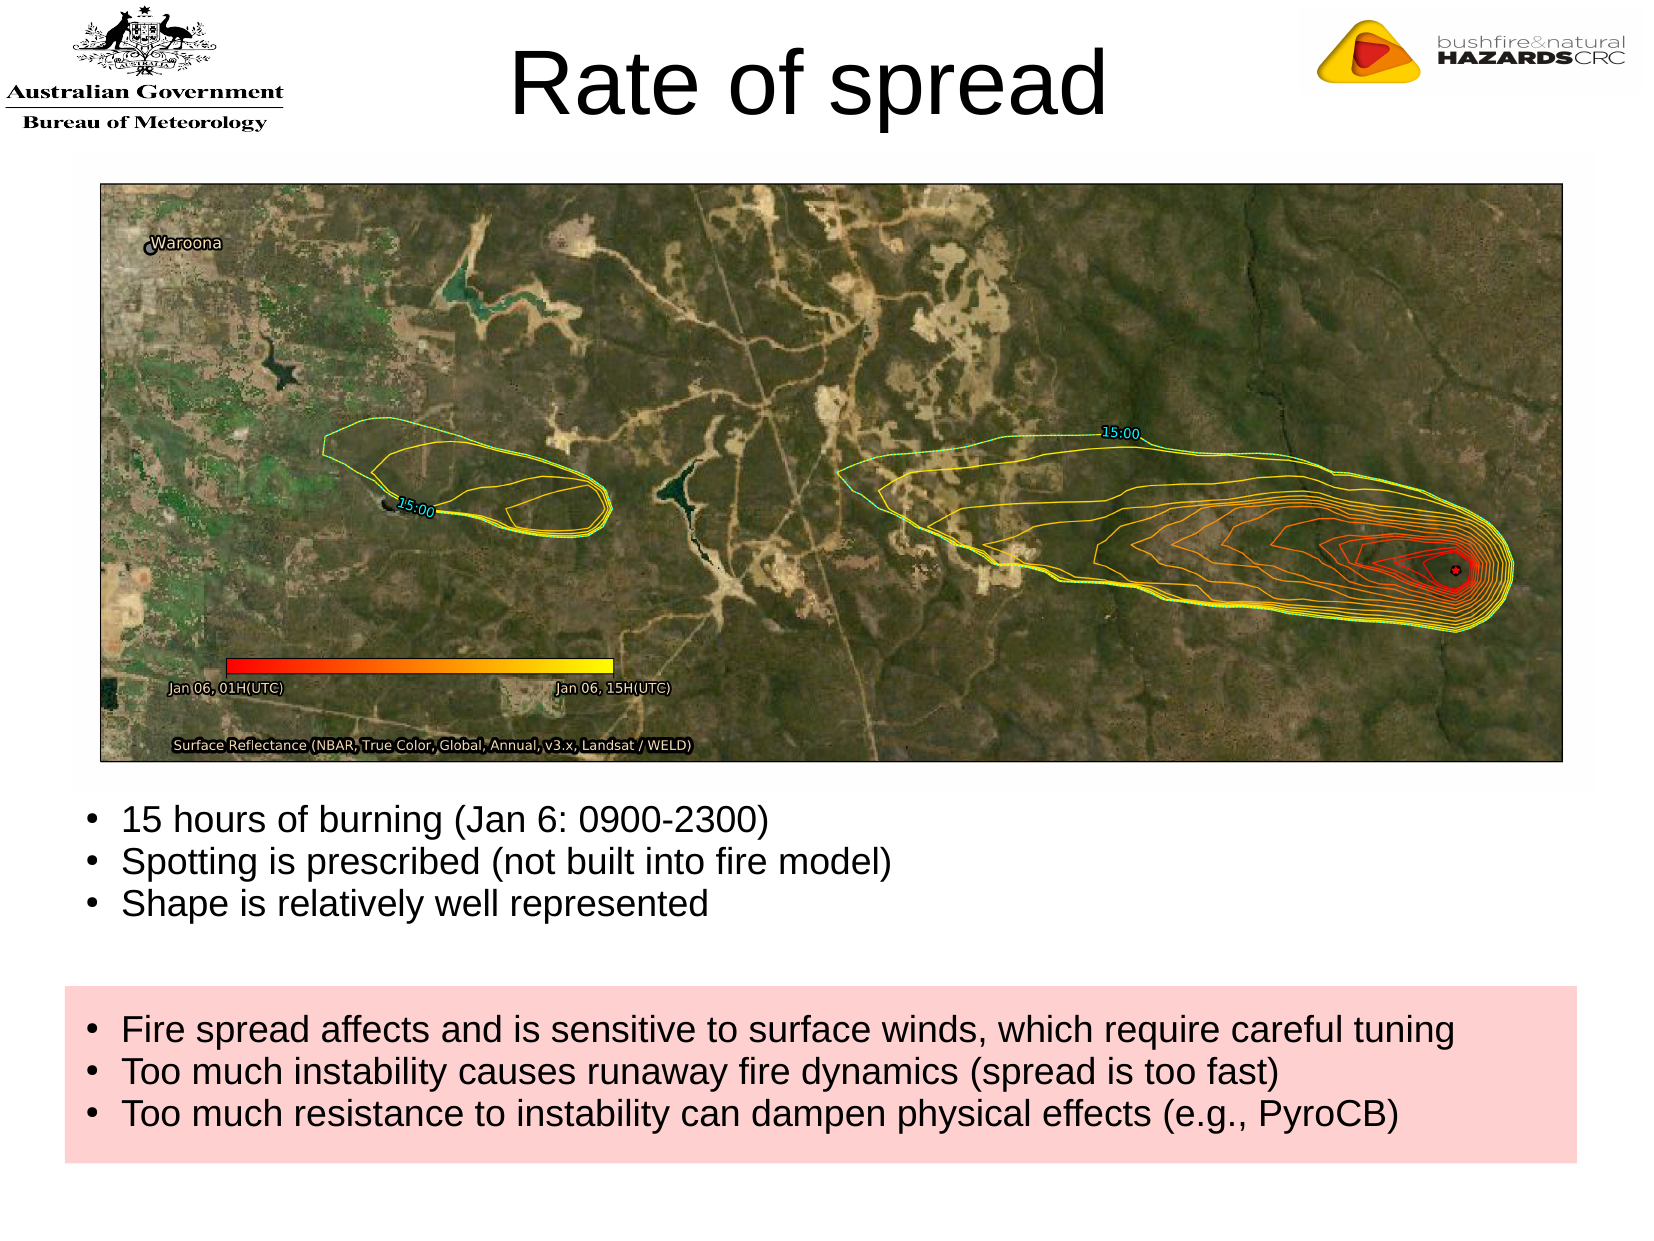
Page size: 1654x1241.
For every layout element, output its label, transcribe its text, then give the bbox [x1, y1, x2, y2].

text_box [64, 986, 1577, 1164]
title Rate of spread [289, 0, 1329, 153]
picture [1329, 8, 1642, 95]
picture [5, 5, 284, 132]
picture [73, 153, 1595, 792]
text_box 15 hours of burning (Jan 6: 0900-2300) Spotting is prescribed (not built into fire model) Shape is relatively well represented Fire spread affects and is sensitive to surface winds, which require careful tuning Too much instability causes runaway fire dynamics (spread is too fast) Too much resistance to instability can dampen physical effects (e.g., PyroCB) [70, 791, 1595, 1143]
